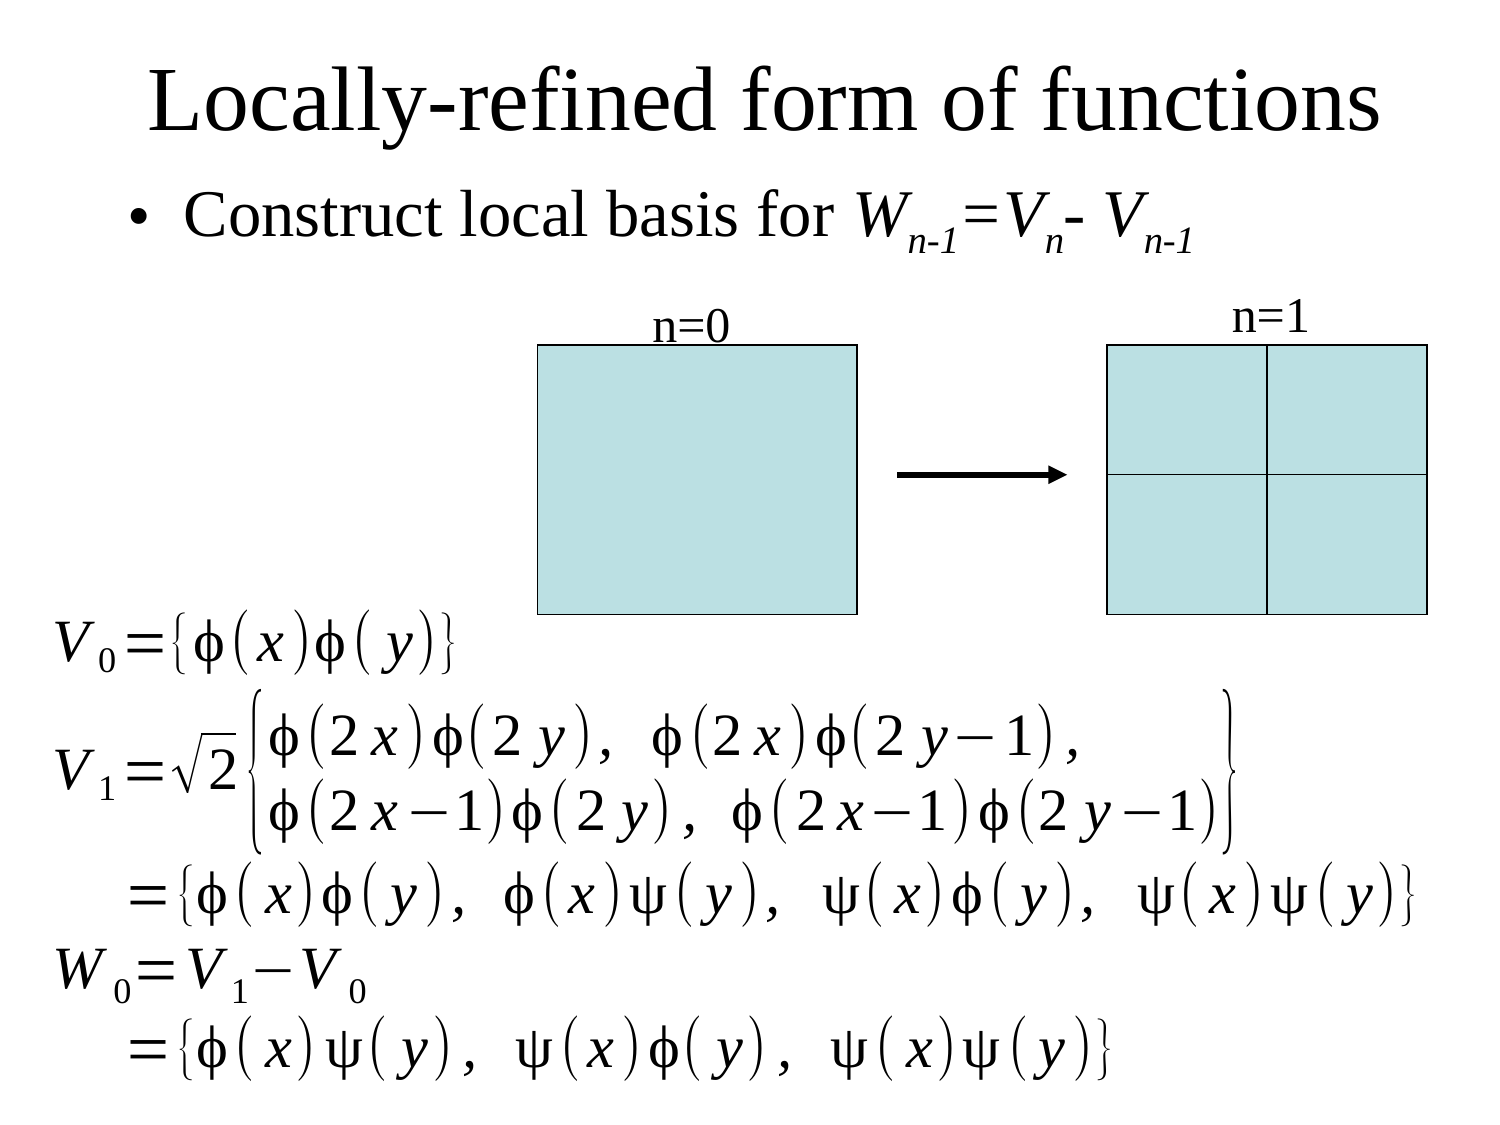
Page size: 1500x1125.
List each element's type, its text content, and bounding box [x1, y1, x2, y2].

text_box [1107, 344, 1266, 474]
text_box n=0 [637, 284, 746, 361]
text_box [1268, 344, 1427, 474]
text_box [537, 344, 858, 604]
text_box [1107, 475, 1266, 604]
list Construct local basis for Wn-1=Vn- Vn-1 [112, 162, 1388, 604]
text_box n=1 [1217, 274, 1325, 351]
chart [37, 604, 1438, 1087]
title Locally-refined form of functions [37, 0, 1463, 212]
text_box [1268, 475, 1427, 604]
